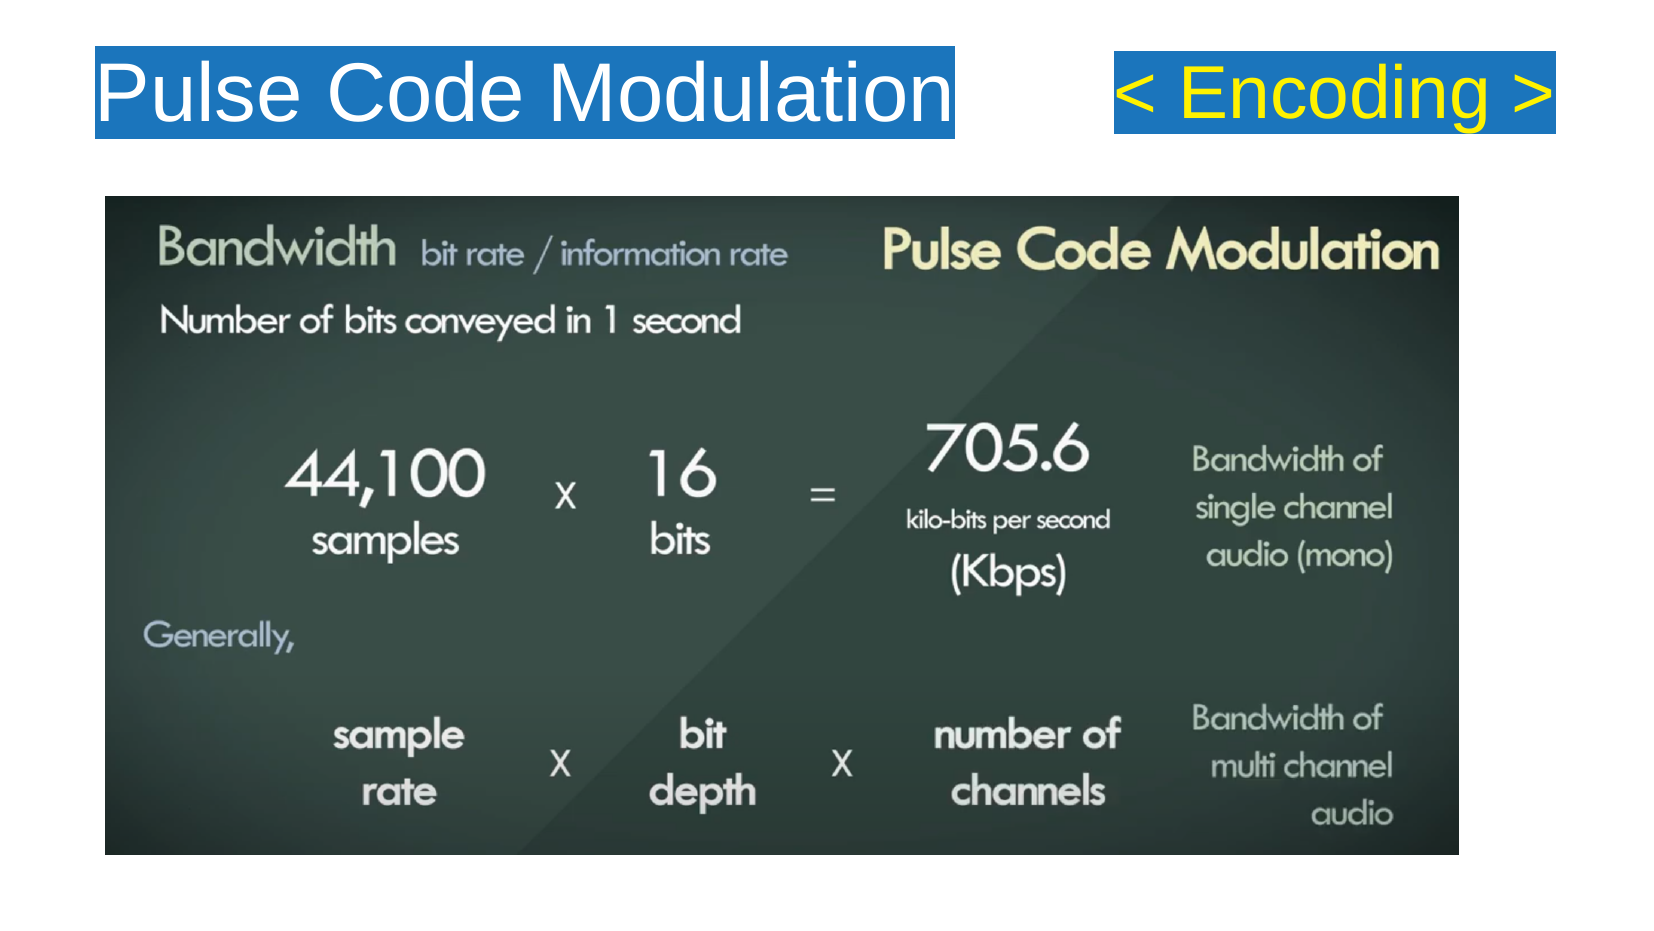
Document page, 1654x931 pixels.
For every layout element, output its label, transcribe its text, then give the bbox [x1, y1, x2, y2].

title Pulse Code Modulation [15, 15, 1035, 171]
picture [105, 196, 1459, 856]
title < Encoding > [1035, 8, 1636, 177]
